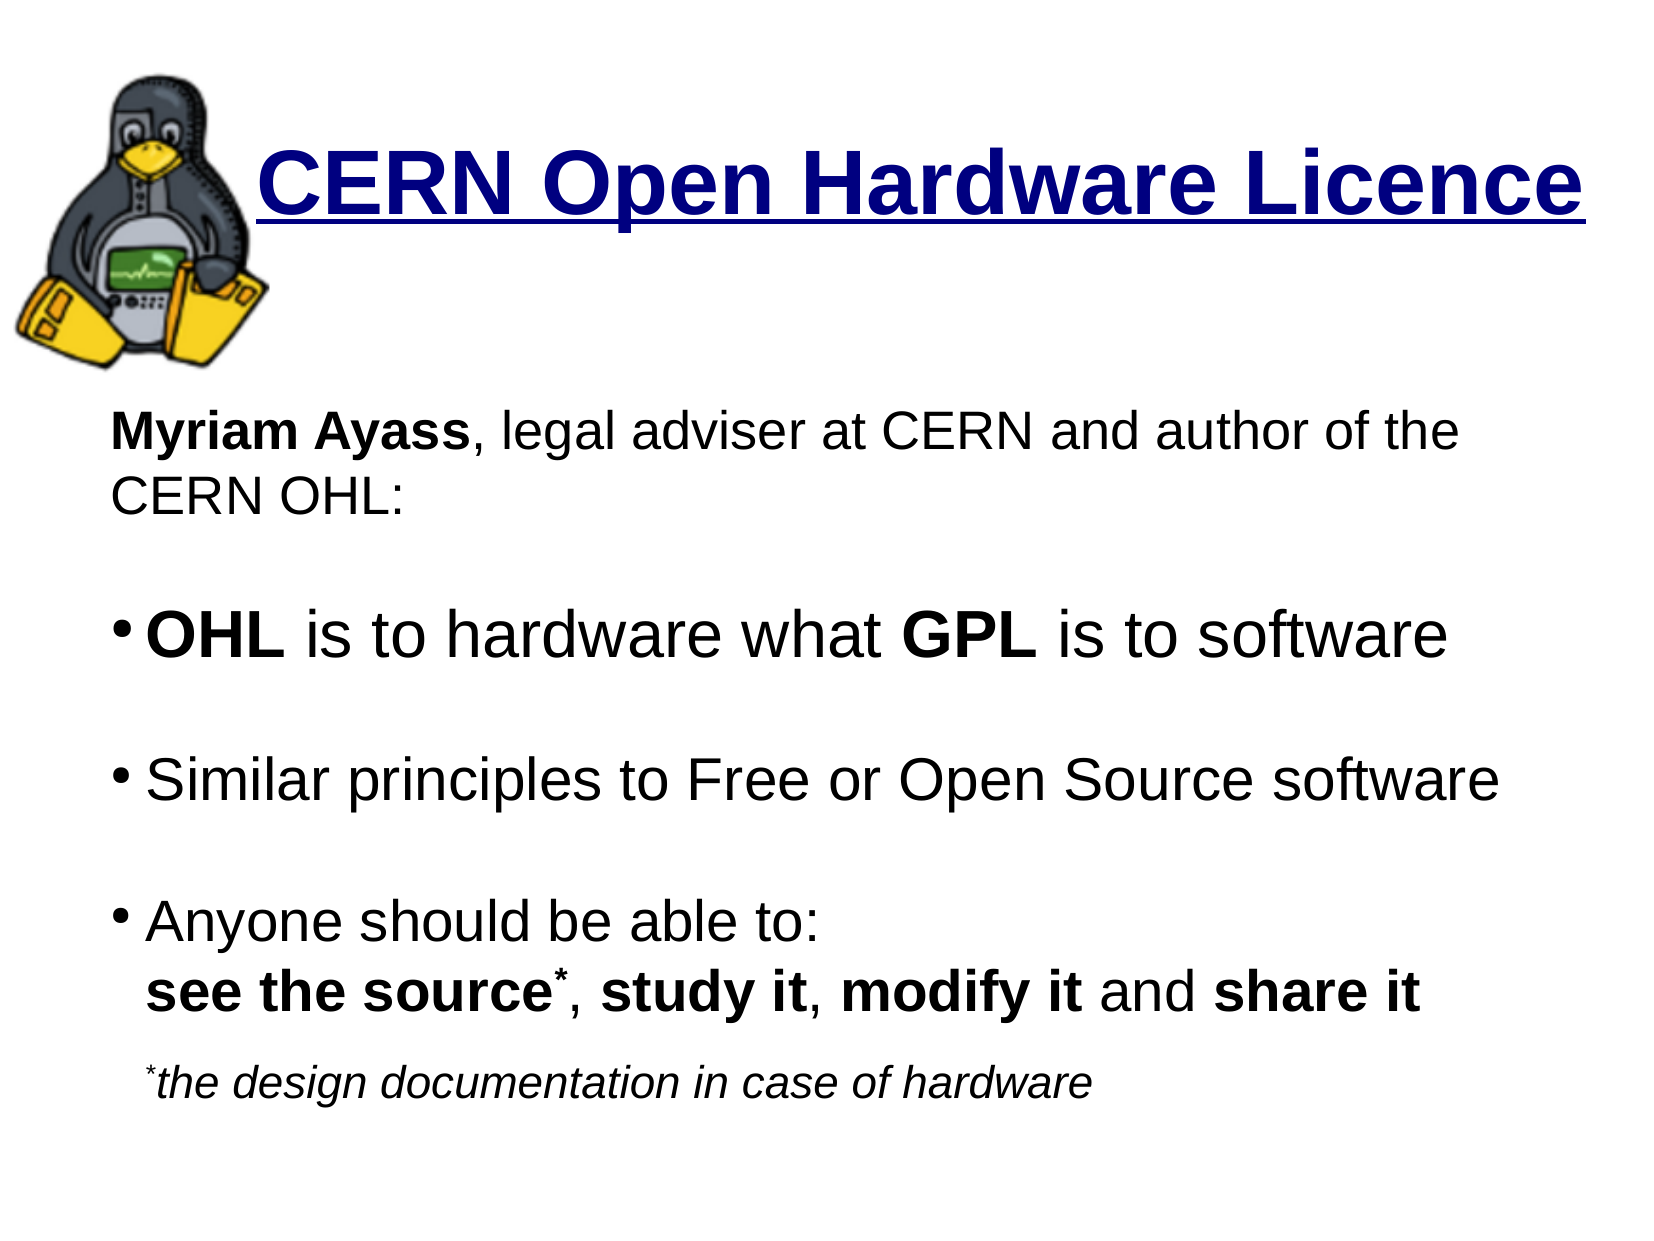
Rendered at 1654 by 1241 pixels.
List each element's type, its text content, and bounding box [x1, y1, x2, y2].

picture [12, 54, 283, 384]
text_box Myriam Ayass, legal adviser at CERN and author of the CERN OHL: OHL is to hardware what GPL is to software Similar principles to Free or Open Source software Anyone should be able to: see the source*, study it, modify it and share it *the design documentation in case of hardware [75, 395, 1538, 1137]
title CERN Open Hardware Licence [177, 77, 1654, 288]
